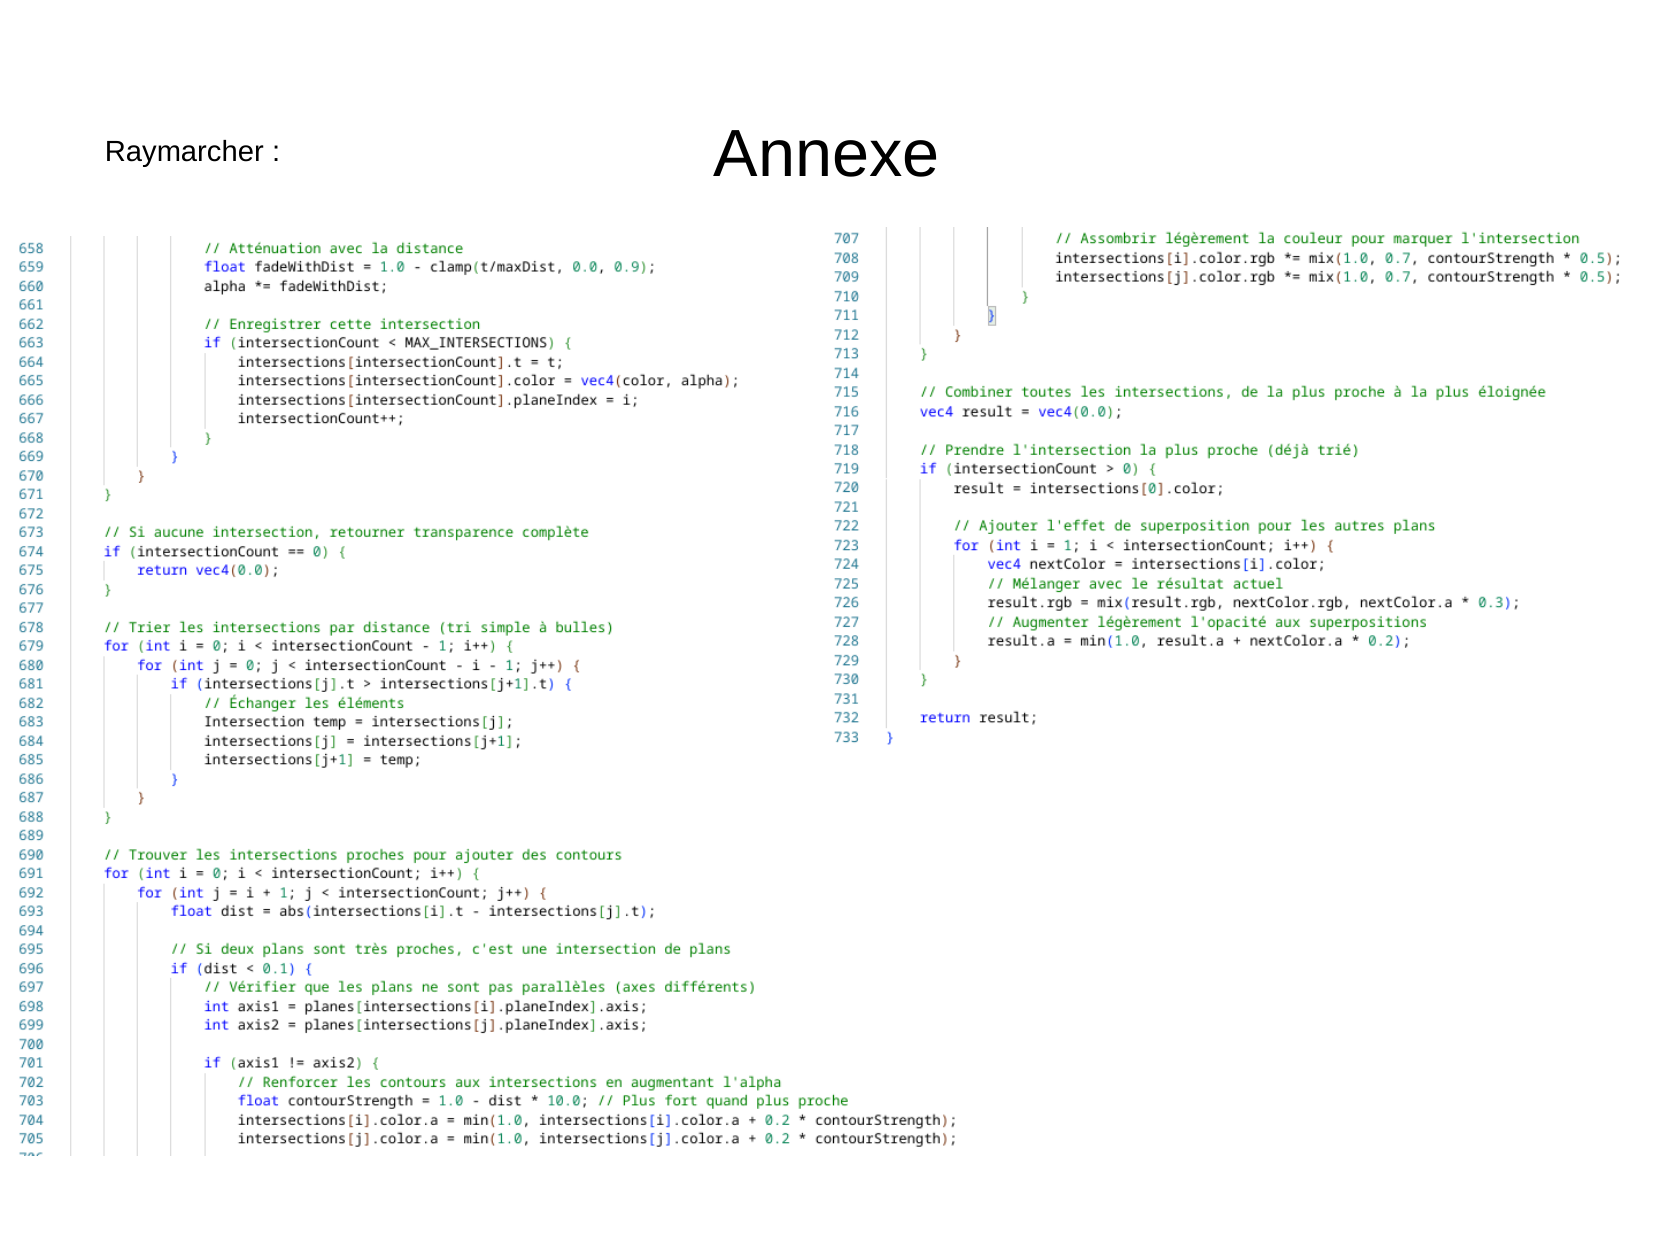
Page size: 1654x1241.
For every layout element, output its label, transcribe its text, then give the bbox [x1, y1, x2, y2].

title Annexe [82, 49, 1571, 236]
text_box Raymarcher : [90, 127, 305, 176]
picture [7, 227, 1654, 1156]
